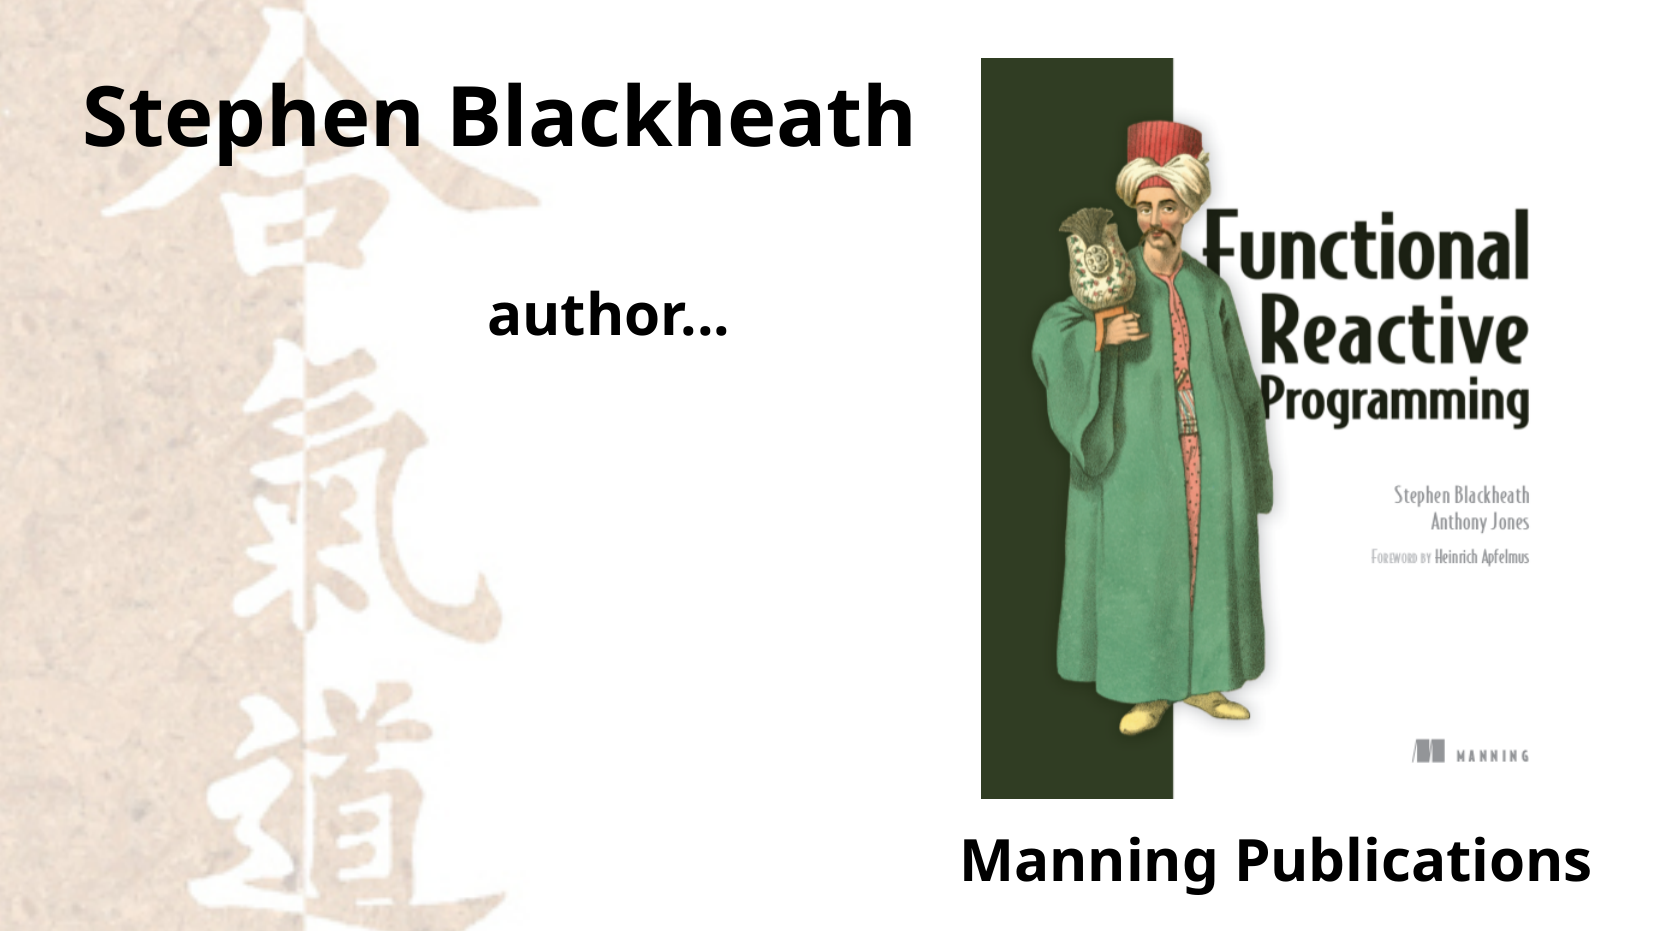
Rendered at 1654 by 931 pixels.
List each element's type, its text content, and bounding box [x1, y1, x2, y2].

text_box Manning Publications [944, 811, 1610, 886]
text_box author... [472, 265, 886, 341]
picture [0, 0, 1654, 931]
title Stephen Blackheath [82, 37, 1571, 193]
